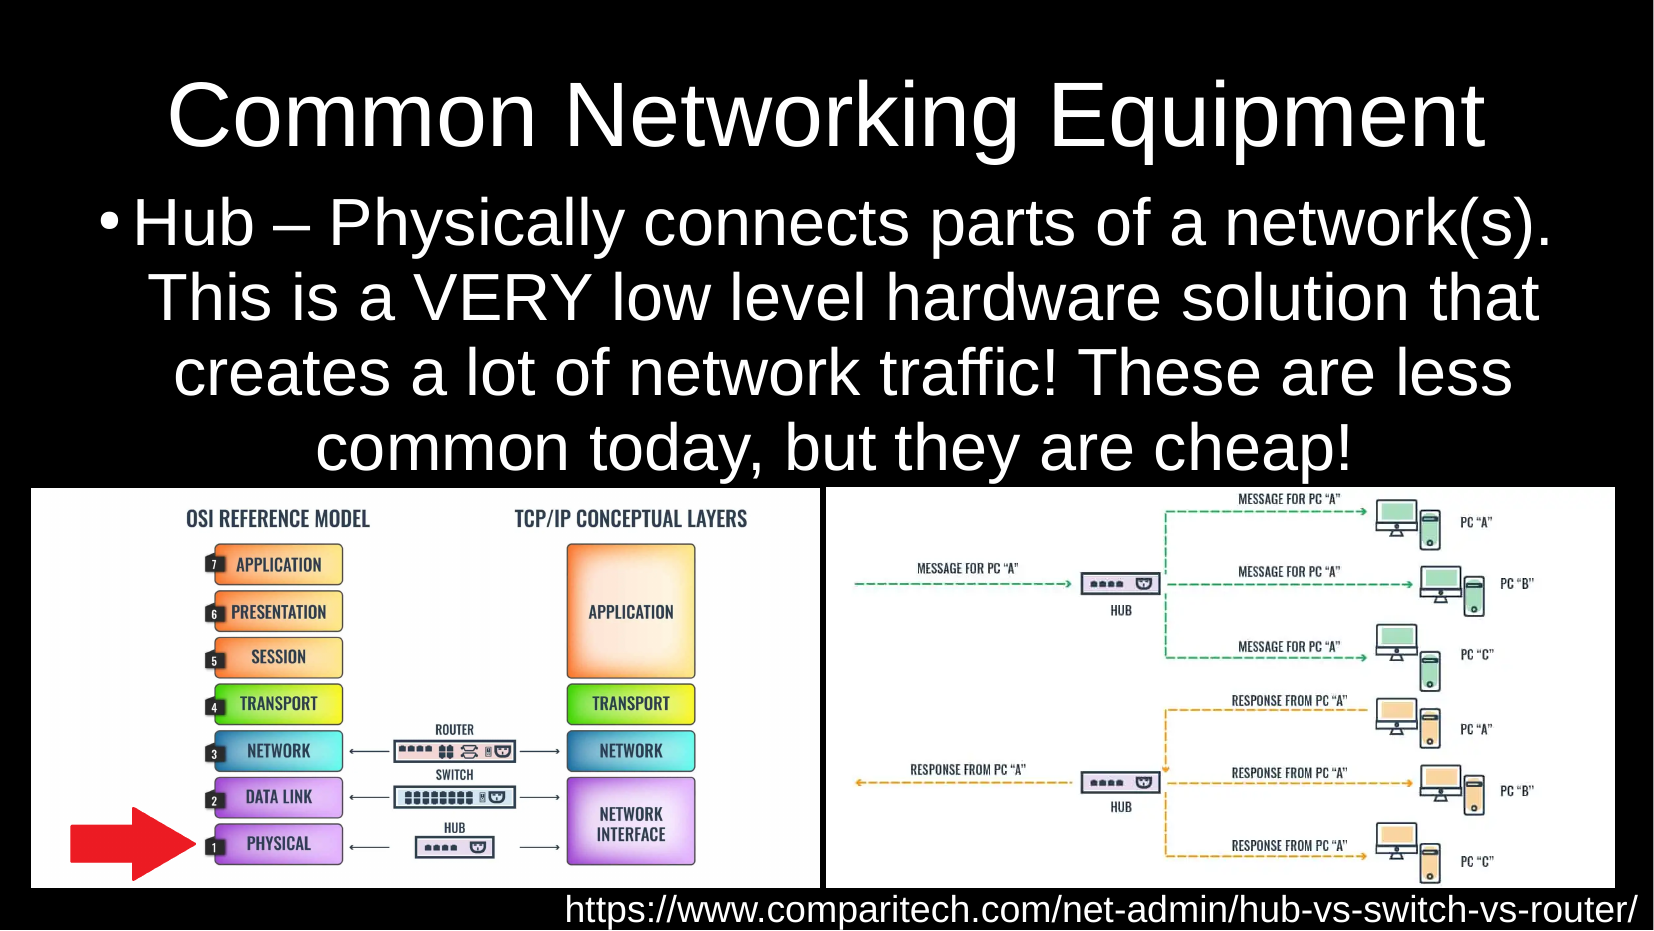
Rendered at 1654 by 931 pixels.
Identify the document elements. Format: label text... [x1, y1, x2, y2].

text_box https://www.comparitech.com/net-admin/hub-vs-switch-vs-router/ [549, 880, 1654, 931]
picture [826, 487, 1615, 880]
title Common Networking Equipment [82, 37, 1571, 185]
subtitle Hub – Physically connects parts of a network(s). This is a VERY low level hardware solution that creates a lot of network traffic! These are less common today, but they are cheap! [82, 185, 1571, 485]
picture [31, 488, 820, 888]
